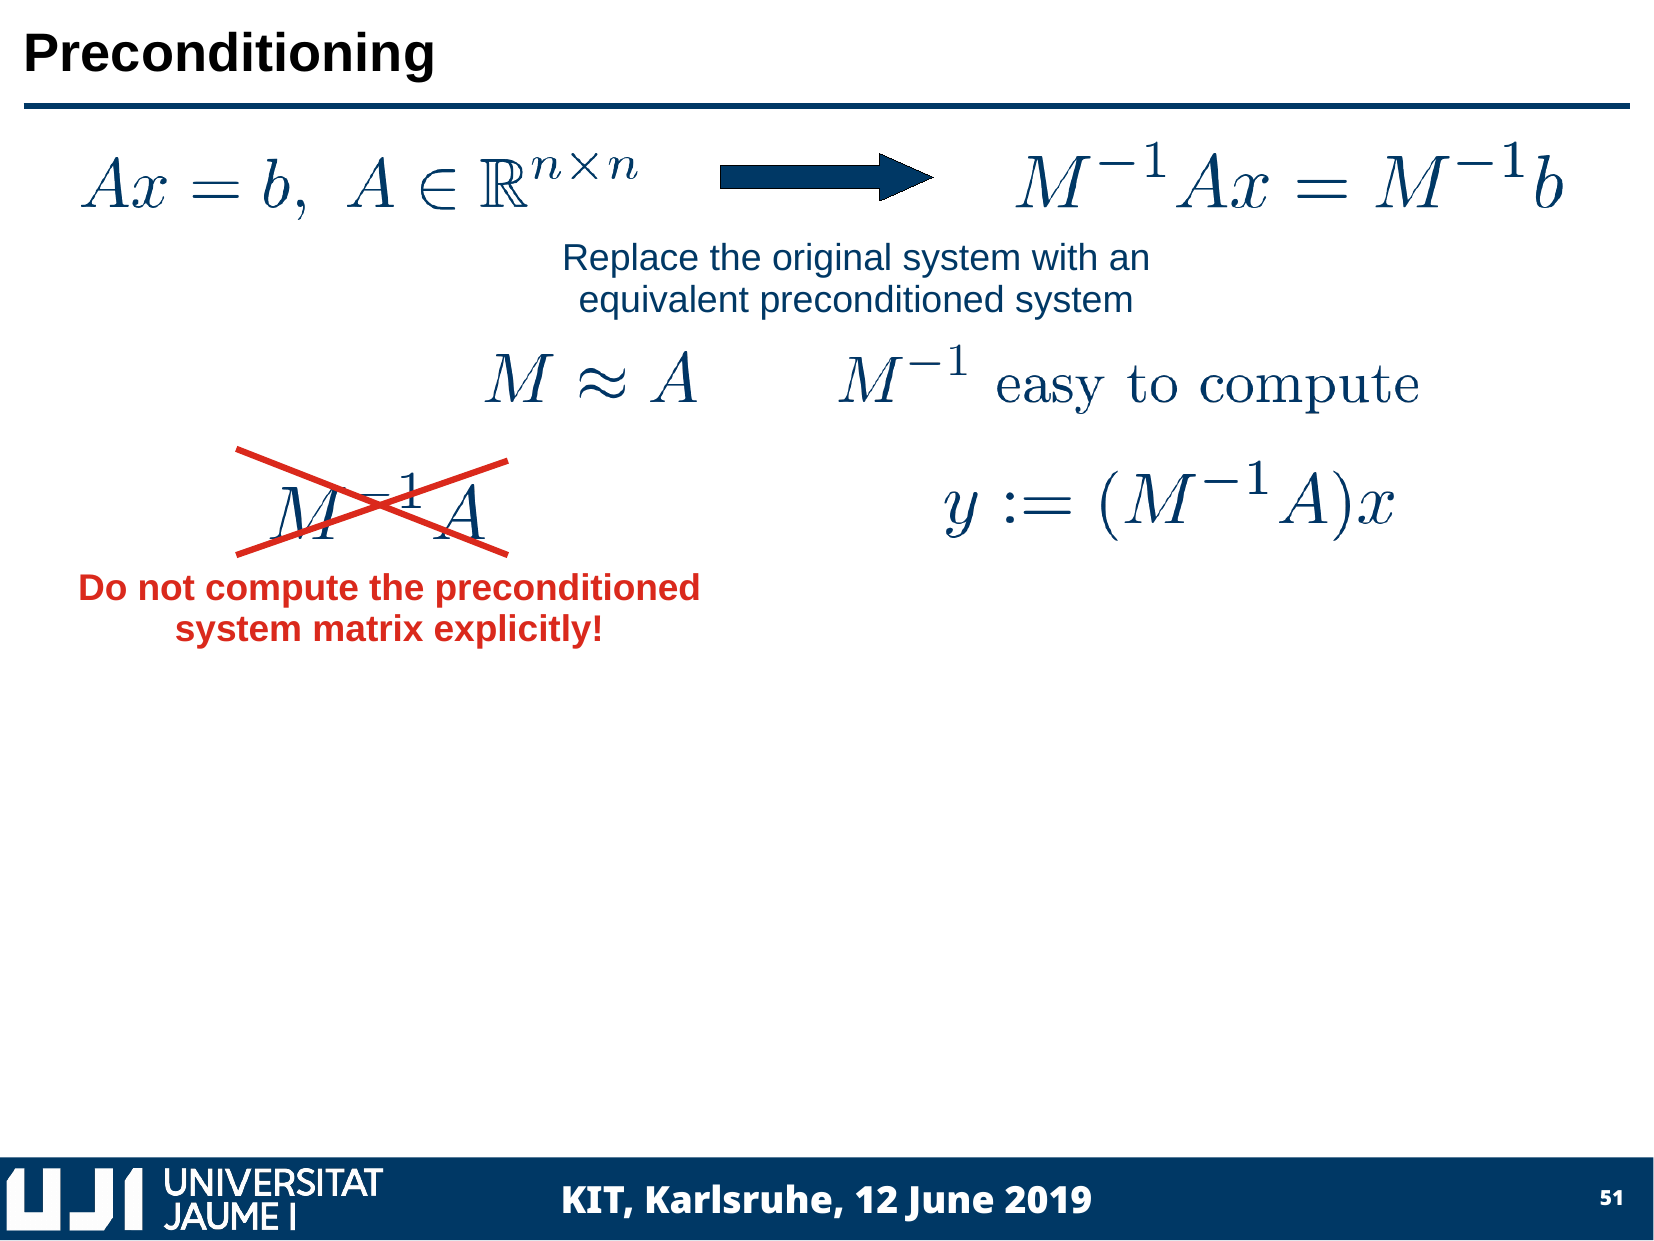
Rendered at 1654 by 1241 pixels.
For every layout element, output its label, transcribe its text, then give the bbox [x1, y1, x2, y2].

list Replace the original system with an equivalent preconditioned system [437, 236, 1205, 343]
text_box Do not compute the preconditioned system matrix explicitly! [0, 566, 733, 650]
picture [0, 1158, 390, 1241]
picture [269, 472, 368, 539]
picture [484, 351, 697, 402]
picture [81, 153, 638, 220]
title Preconditioning [23, 0, 1630, 107]
picture [295, 509, 455, 539]
text_box [720, 153, 934, 201]
picture [838, 344, 1418, 414]
picture [307, 472, 462, 501]
picture [391, 473, 485, 539]
picture [1015, 141, 1563, 208]
picture [944, 460, 1394, 541]
